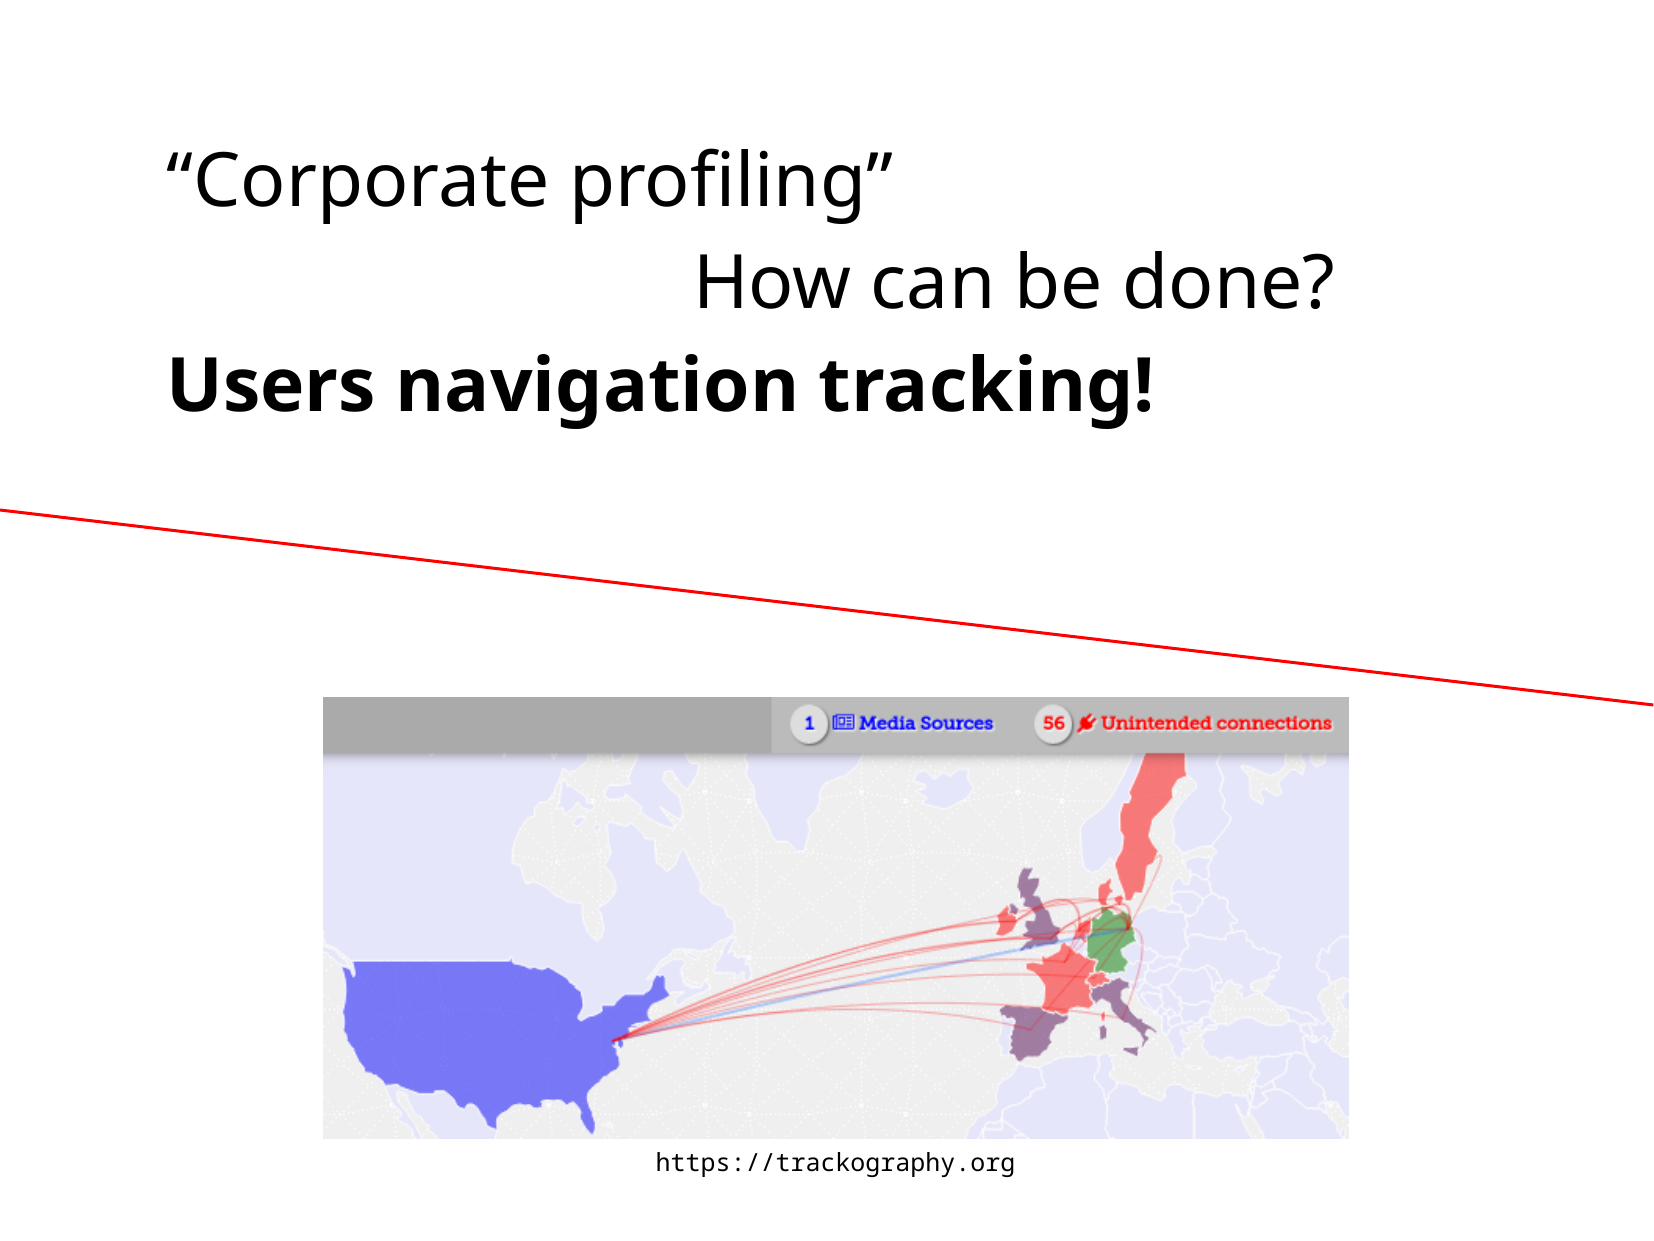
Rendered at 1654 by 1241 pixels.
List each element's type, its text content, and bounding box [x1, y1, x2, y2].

picture [323, 697, 1349, 1139]
text_box “Corporate profiling” How can be done? Users navigation tracking! [150, 117, 1560, 485]
text_box https://trackography.org [639, 1139, 1033, 1183]
